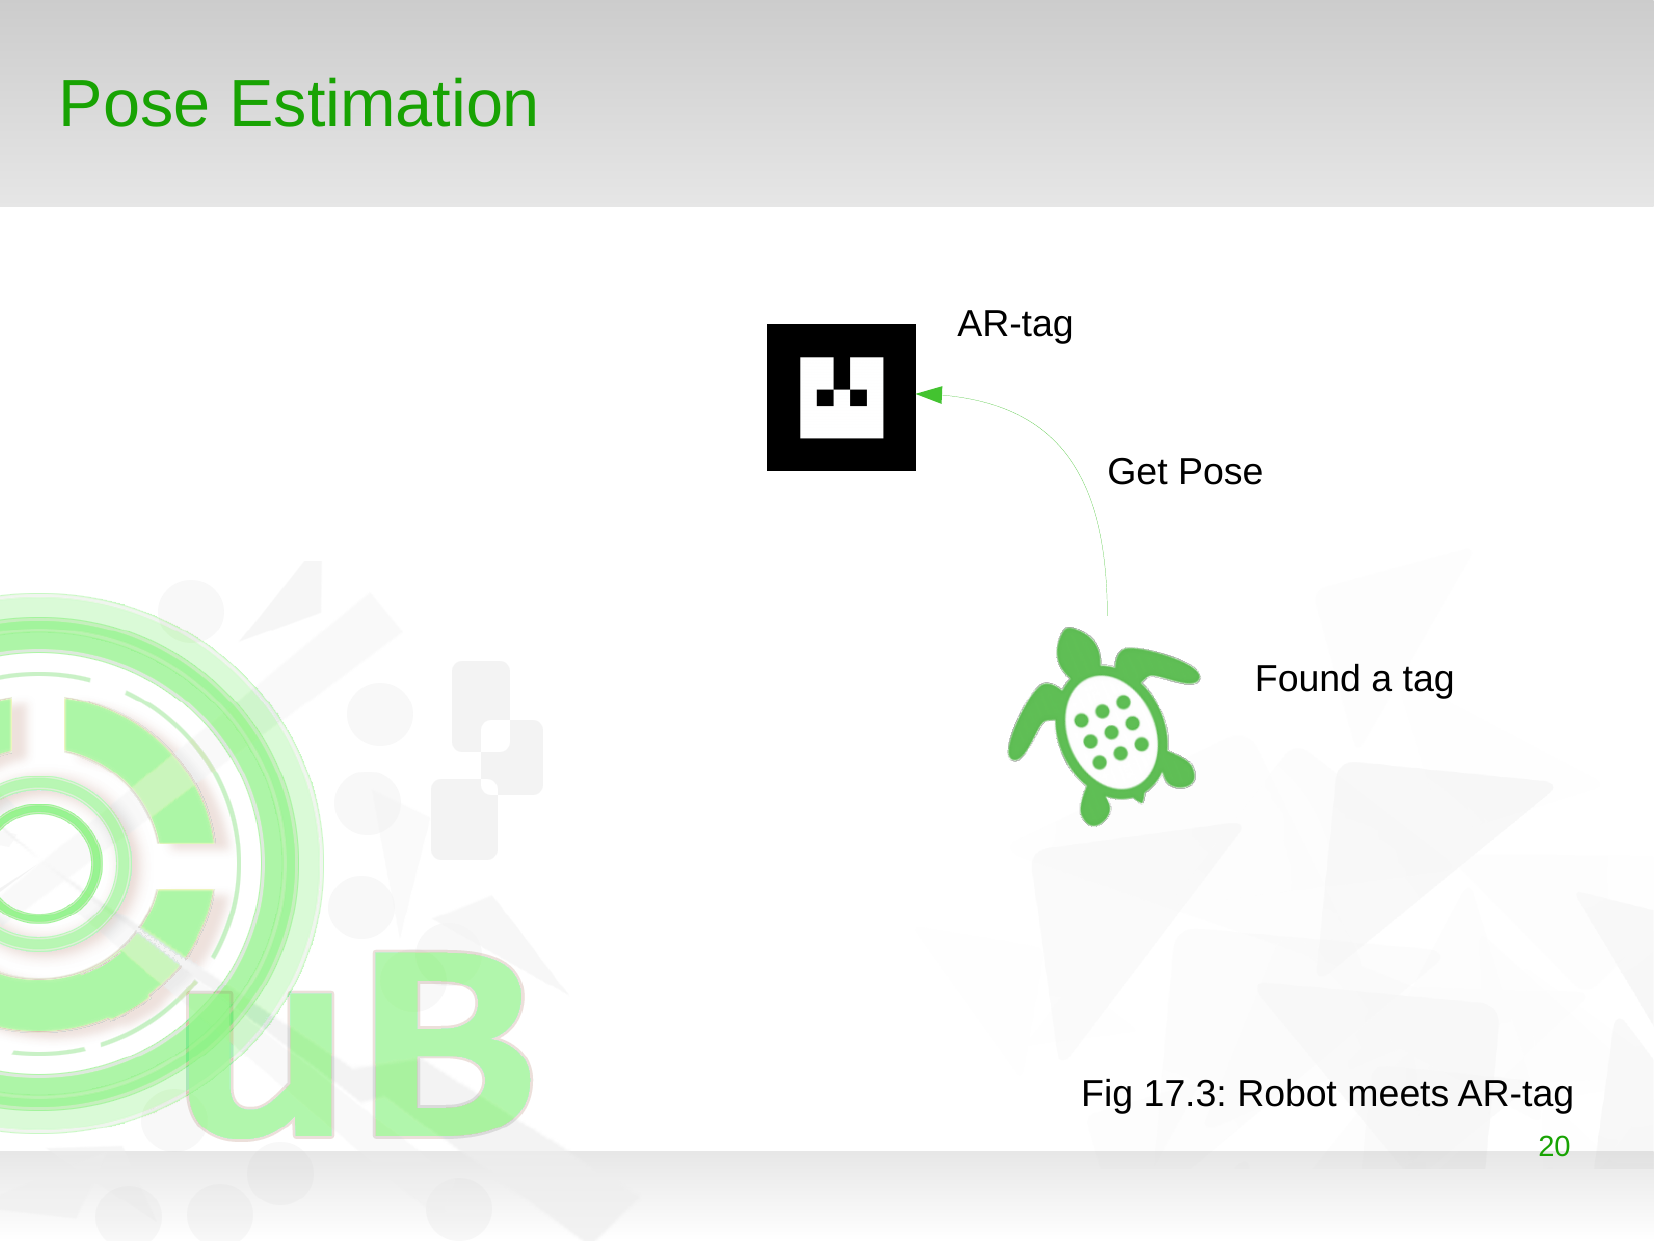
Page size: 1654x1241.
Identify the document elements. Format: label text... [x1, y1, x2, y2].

text_box AR-tag [942, 295, 1089, 353]
text_box Found a tag [1240, 649, 1470, 707]
picture [915, 548, 1654, 1169]
title Pose Estimation [59, 19, 1595, 188]
text_box Get Pose [1092, 442, 1279, 500]
picture [767, 324, 916, 471]
text_box Fig 17.3: Robot meets AR-tag [1066, 1065, 1590, 1123]
